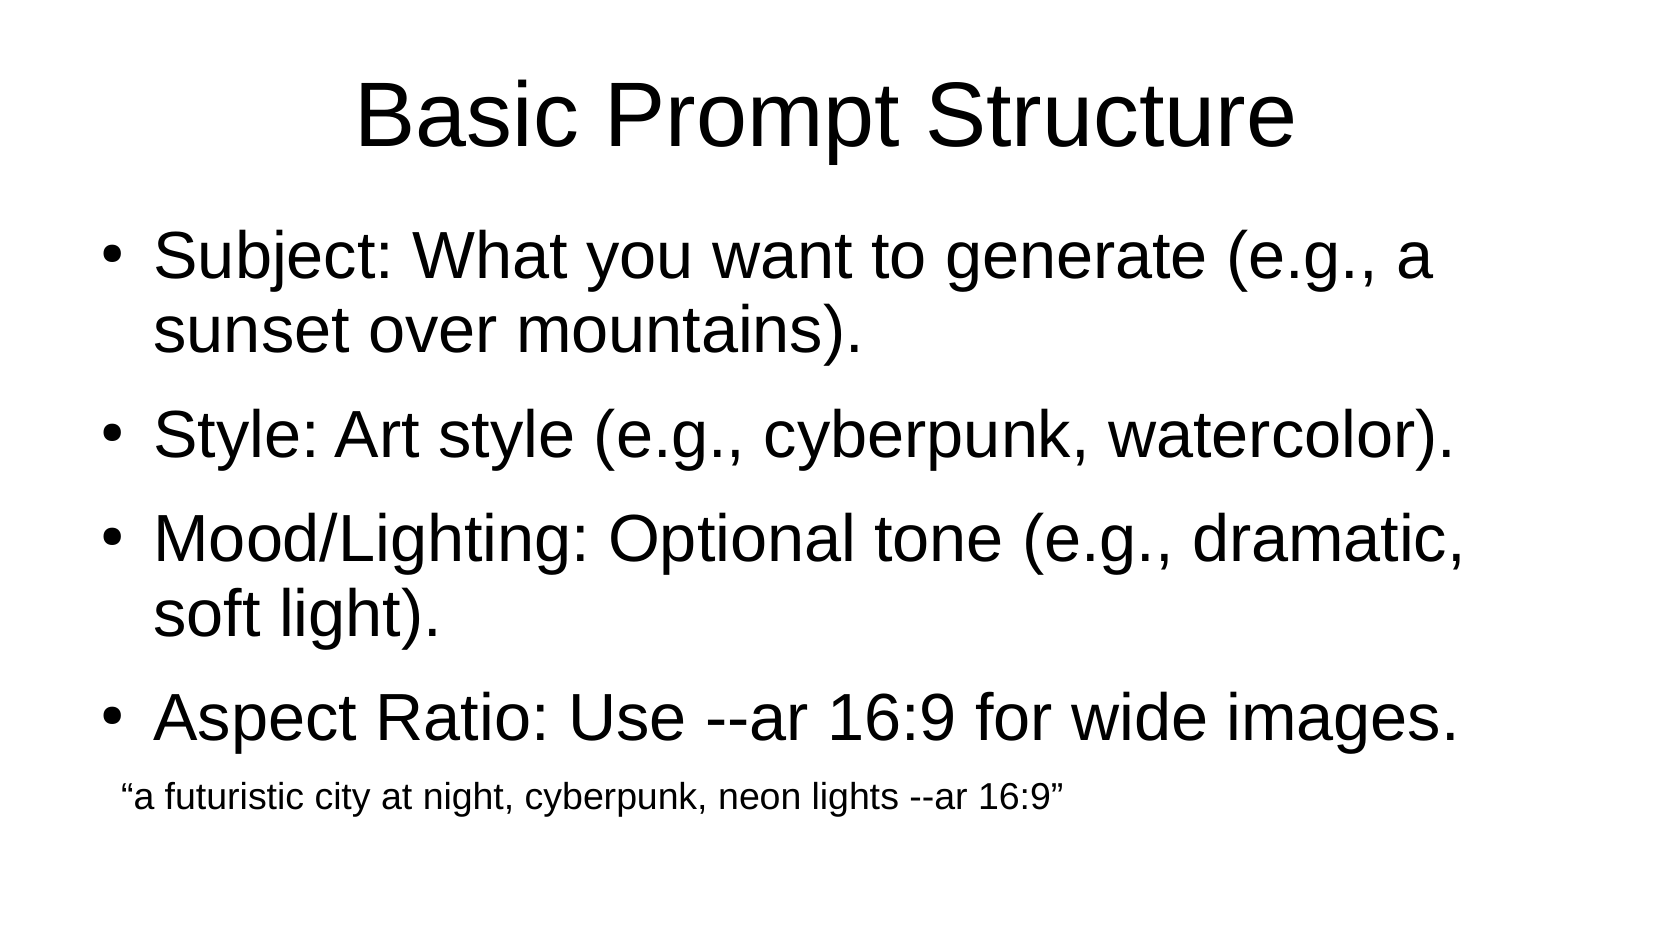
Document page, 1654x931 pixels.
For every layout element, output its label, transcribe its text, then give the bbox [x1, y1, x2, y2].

list Subject: What you want to generate (e.g., a sunset over mountains). Style: Art style (e.g., cyberpunk, watercolor). Mood/Lighting: Optional tone (e.g., dramatic, soft light). Aspect Ratio: Use --ar 16:9 for wide images. [82, 217, 1571, 758]
text_box “a futuristic city at night, cyberpunk, neon lights --ar 16:9” [106, 767, 1335, 867]
title Basic Prompt Structure [82, 37, 1571, 193]
